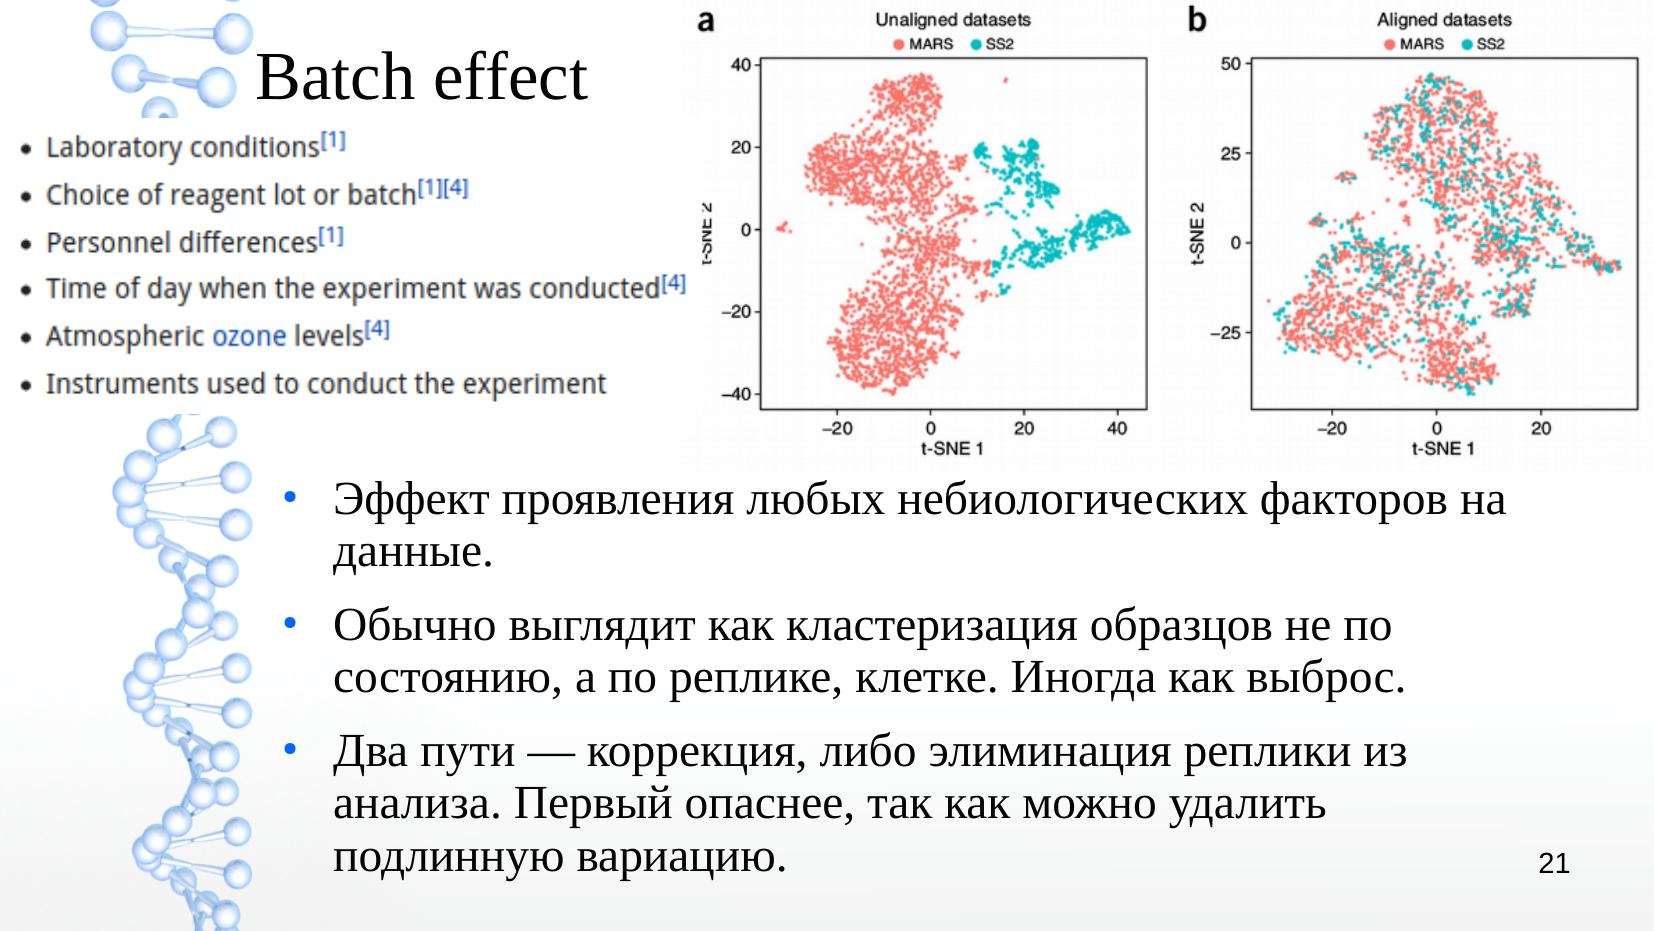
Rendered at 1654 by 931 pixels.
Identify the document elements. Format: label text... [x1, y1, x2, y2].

title Batch effect [5, 0, 681, 154]
list Эффект проявления любых небиологических факторов на данные. Обычно выглядит как кластеризация образцов не по состоянию, а по реплике, клетке. Иногда как выброс. Два пути — коррекция, либо элиминация реплики из анализа. Первый опаснее, так как можно удалить подлинную вариацию. [265, 472, 1524, 886]
picture [0, 0, 1654, 931]
